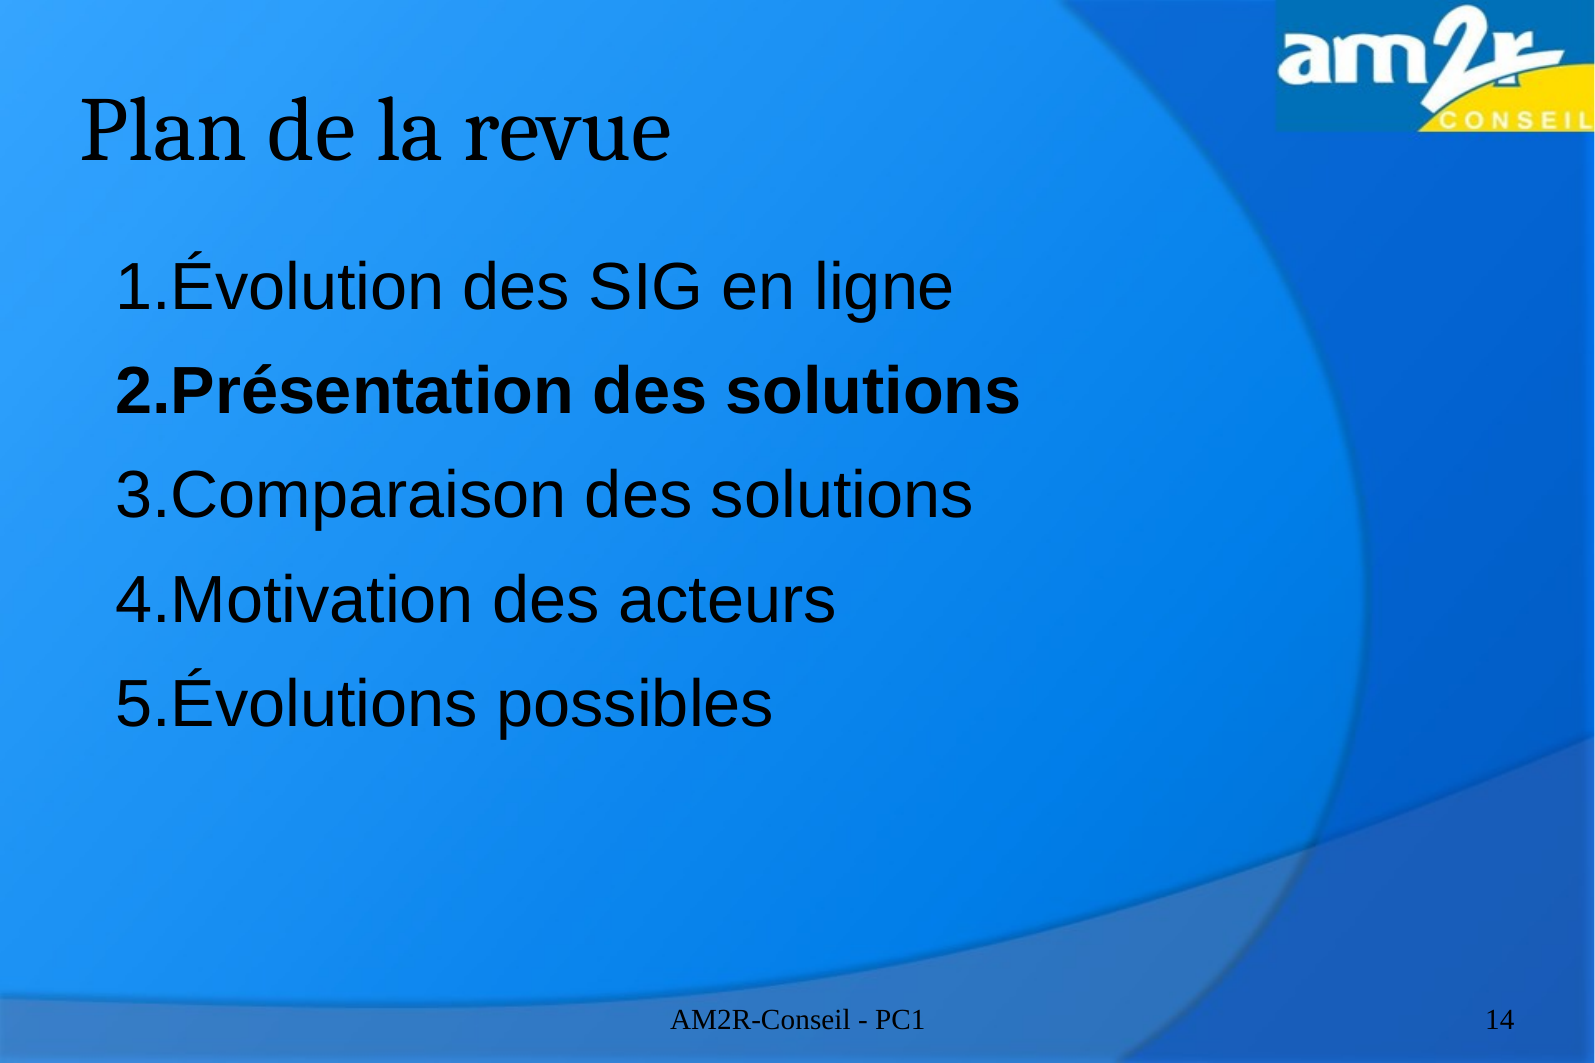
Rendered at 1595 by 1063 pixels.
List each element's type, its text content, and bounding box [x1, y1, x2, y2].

title Plan de la revue [79, 42, 1152, 220]
picture [0, 0, 1595, 1063]
list Évolution des SIG en ligne Présentation des solutions Comparaison des solutions Motivation des acteurs Évolutions possibles [79, 248, 1515, 960]
